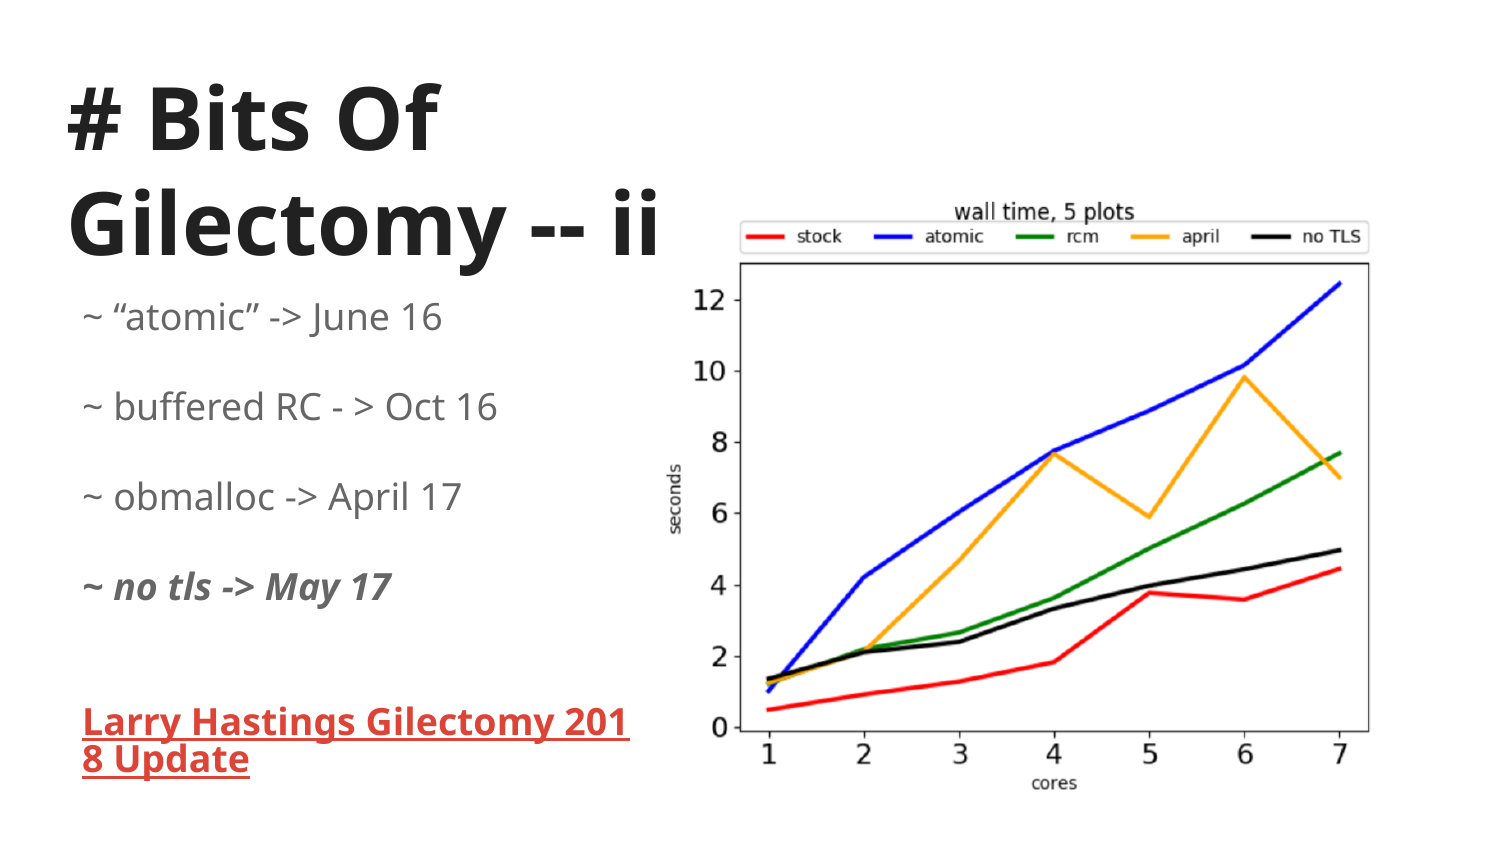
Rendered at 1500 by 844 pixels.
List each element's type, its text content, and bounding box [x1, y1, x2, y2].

picture [662, 179, 1396, 794]
text_box ~ “atomic” -> June 16 ~ buffered RC - > Oct 16 ~ obmalloc -> April 17 ~ no tls -> May 17 Larry Hastings Gilectomy 2018 Update [67, 277, 653, 631]
title # Bits Of Gilectomy -- iii [51, 48, 773, 180]
